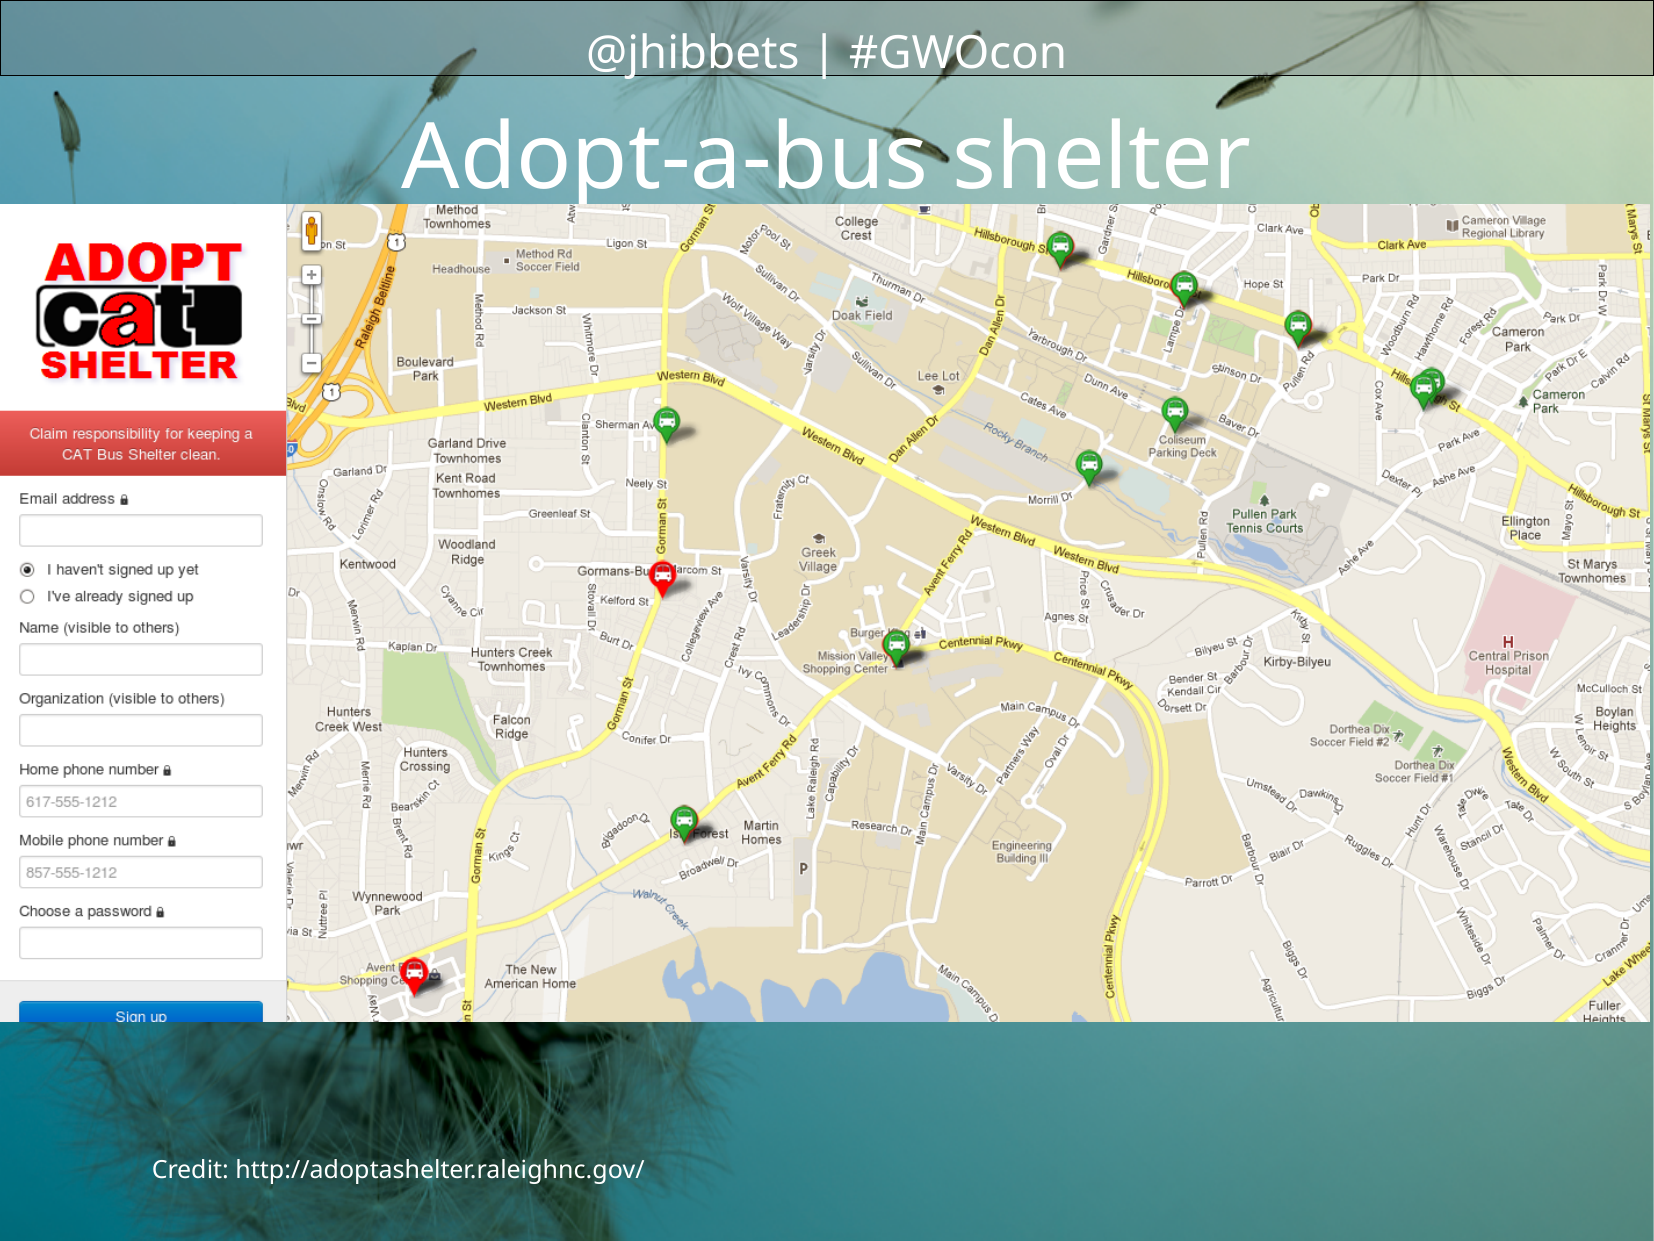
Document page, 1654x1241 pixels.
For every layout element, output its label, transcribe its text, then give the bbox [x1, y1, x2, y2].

title Adopt-a-bus shelter [82, 49, 1571, 204]
picture [0, 76, 1654, 1241]
text_box Credit: http://adoptashelter.raleighnc.gov/ [137, 1144, 671, 1188]
